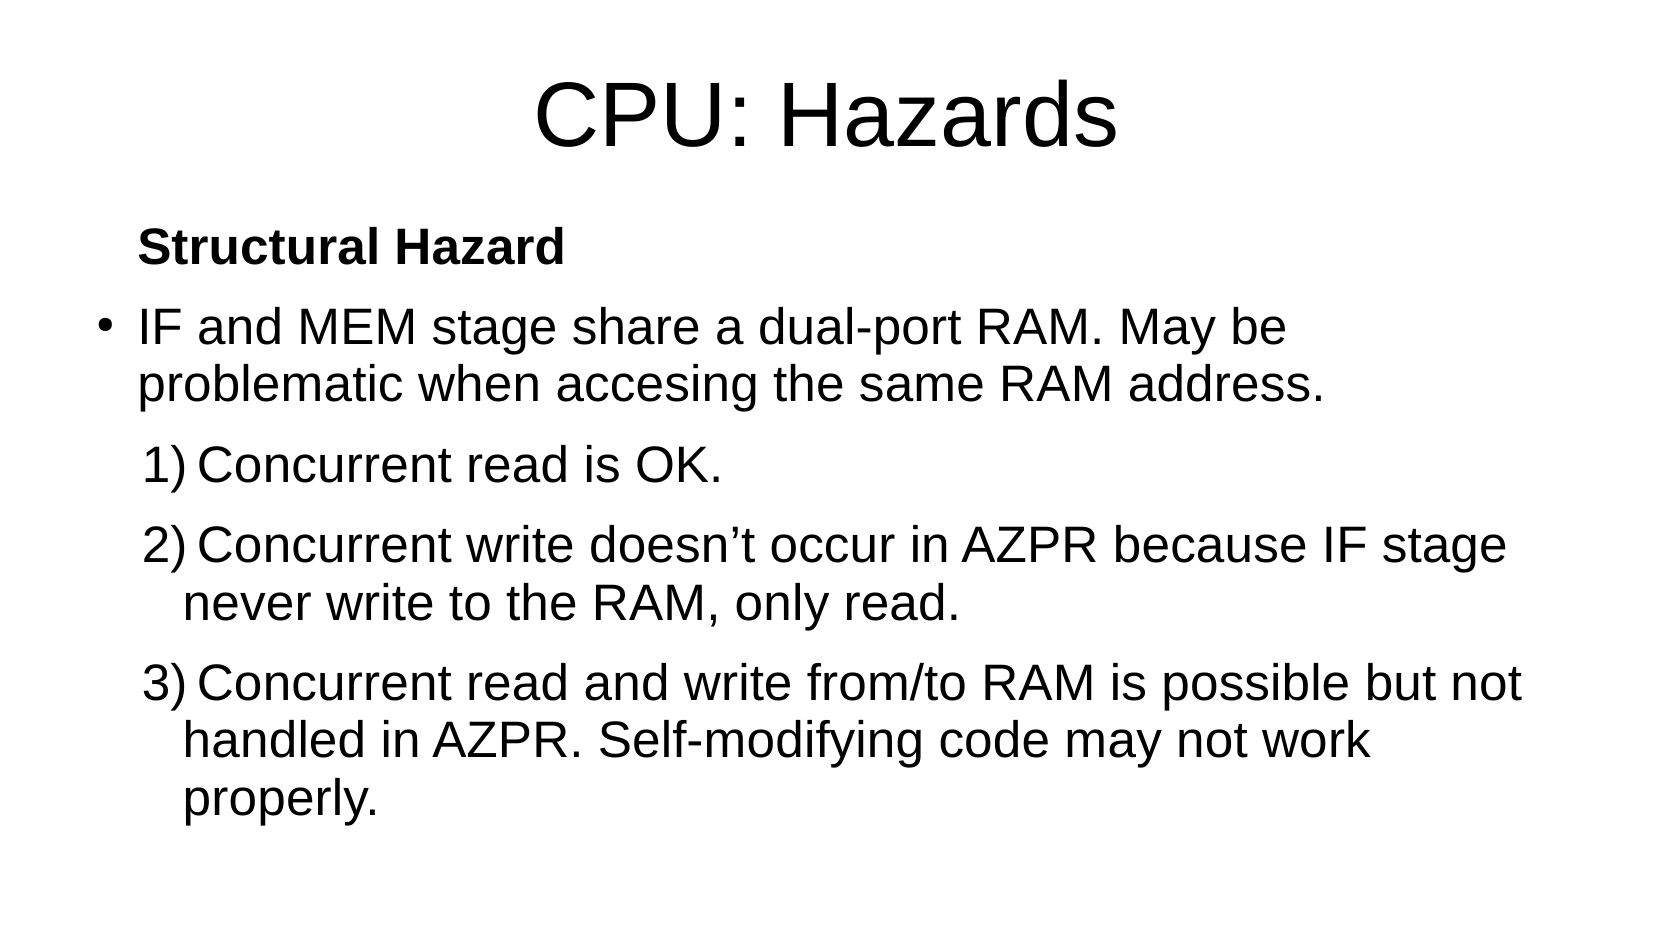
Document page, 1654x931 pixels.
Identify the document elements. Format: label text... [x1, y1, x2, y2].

list Structural Hazard IF and MEM stage share a dual-port RAM. May be problematic when accesing the same RAM address. Concurrent read is OK. Concurrent write doesn’t occur in AZPR because IF stage never write to the RAM, only read. Concurrent read and write from/to RAM is possible but not handled in AZPR. Self-modifying code may not work properly. [82, 217, 1571, 827]
title CPU: Hazards [82, 37, 1571, 193]
